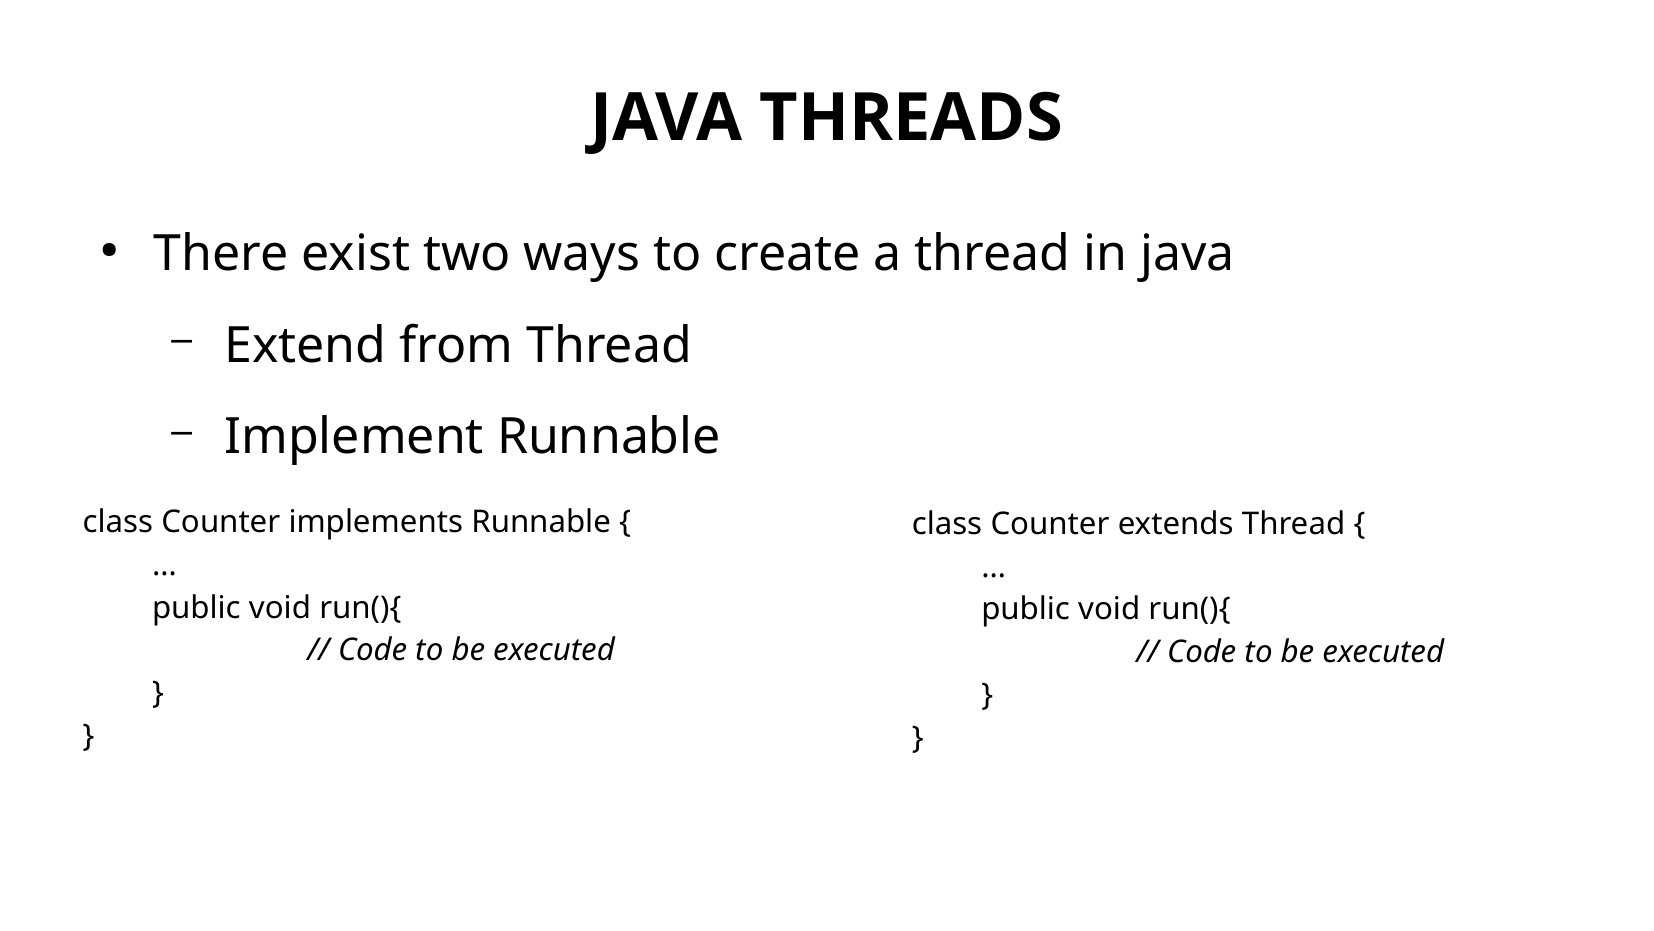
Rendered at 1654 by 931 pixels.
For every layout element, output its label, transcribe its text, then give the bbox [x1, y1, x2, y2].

list There exist two ways to create a thread in java Extend from Thread Implement Runnable [82, 217, 1571, 475]
list class Counter implements Runnable { … public void run(){ // Code to be executed } } [82, 499, 809, 757]
title JAVA THREADS [82, 36, 1571, 193]
list class Counter extends Thread { … public void run(){ // Code to be executed } } [845, 500, 1572, 759]
